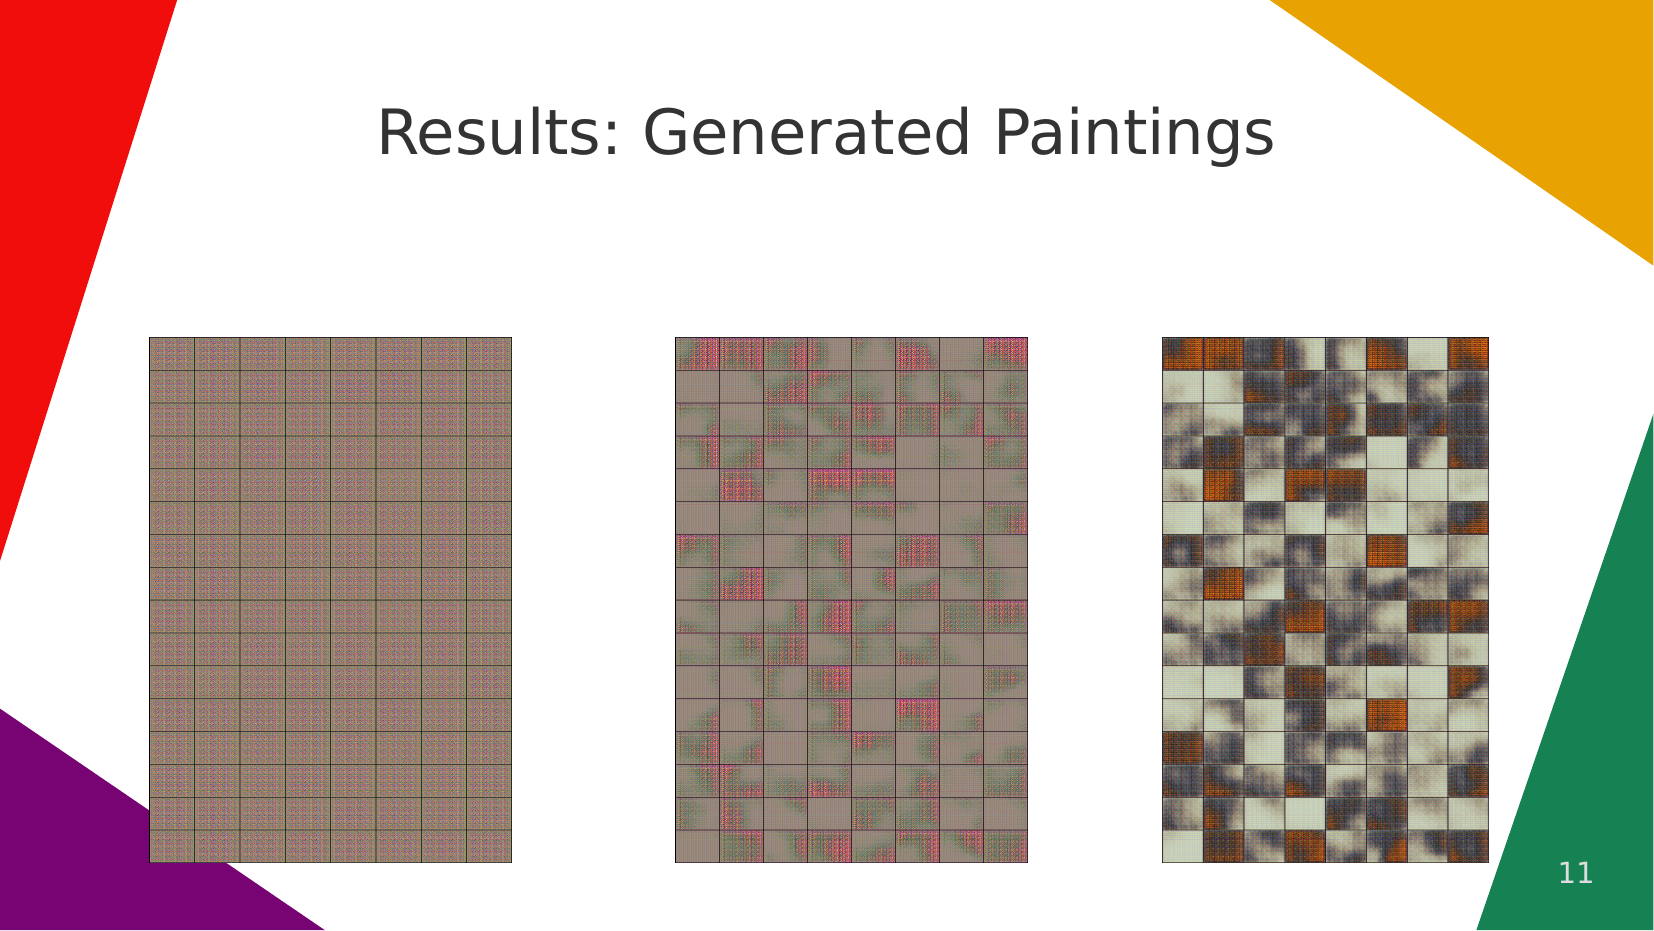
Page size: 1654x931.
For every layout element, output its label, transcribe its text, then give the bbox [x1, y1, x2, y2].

picture [1162, 337, 1489, 863]
title Results: Generated Paintings [118, 59, 1536, 207]
picture [149, 337, 512, 863]
picture [675, 337, 1028, 863]
